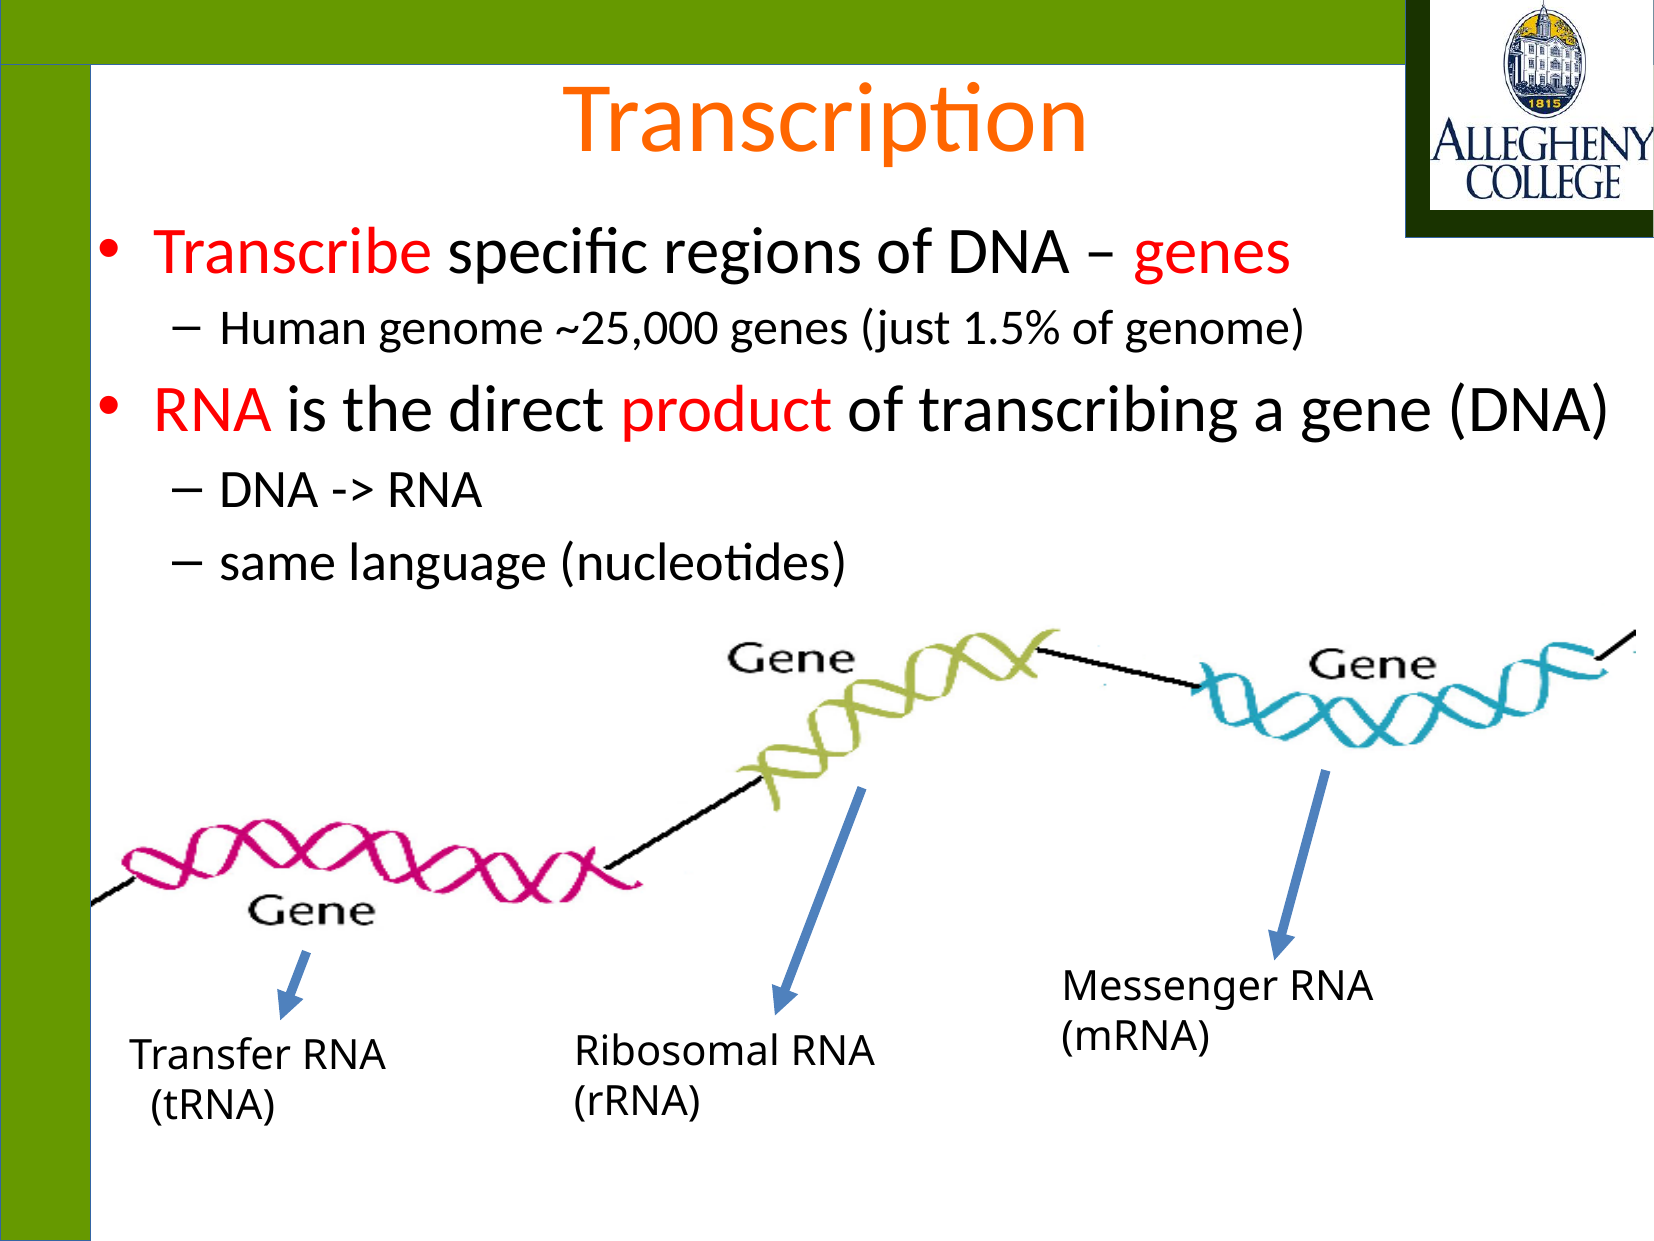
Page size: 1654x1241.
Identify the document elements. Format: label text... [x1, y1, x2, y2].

text_box Transfer RNA (tRNA) [114, 1020, 412, 1136]
list Transcribe specific regions of DNA – genes Human genome ~25,000 genes (just 1.5% of genome) RNA is the direct product of transcribing a gene (DNA) DNA -> RNA same language (nucleotides) [91, 199, 1654, 601]
text_box Messenger RNA (mRNA) [1046, 951, 1488, 1067]
title Transcription [91, 65, 1405, 199]
text_box Ribosomal RNA (rRNA) [558, 1016, 987, 1132]
picture [91, 601, 1636, 952]
picture [1430, 0, 1654, 210]
text_box [0, 0, 1654, 1241]
